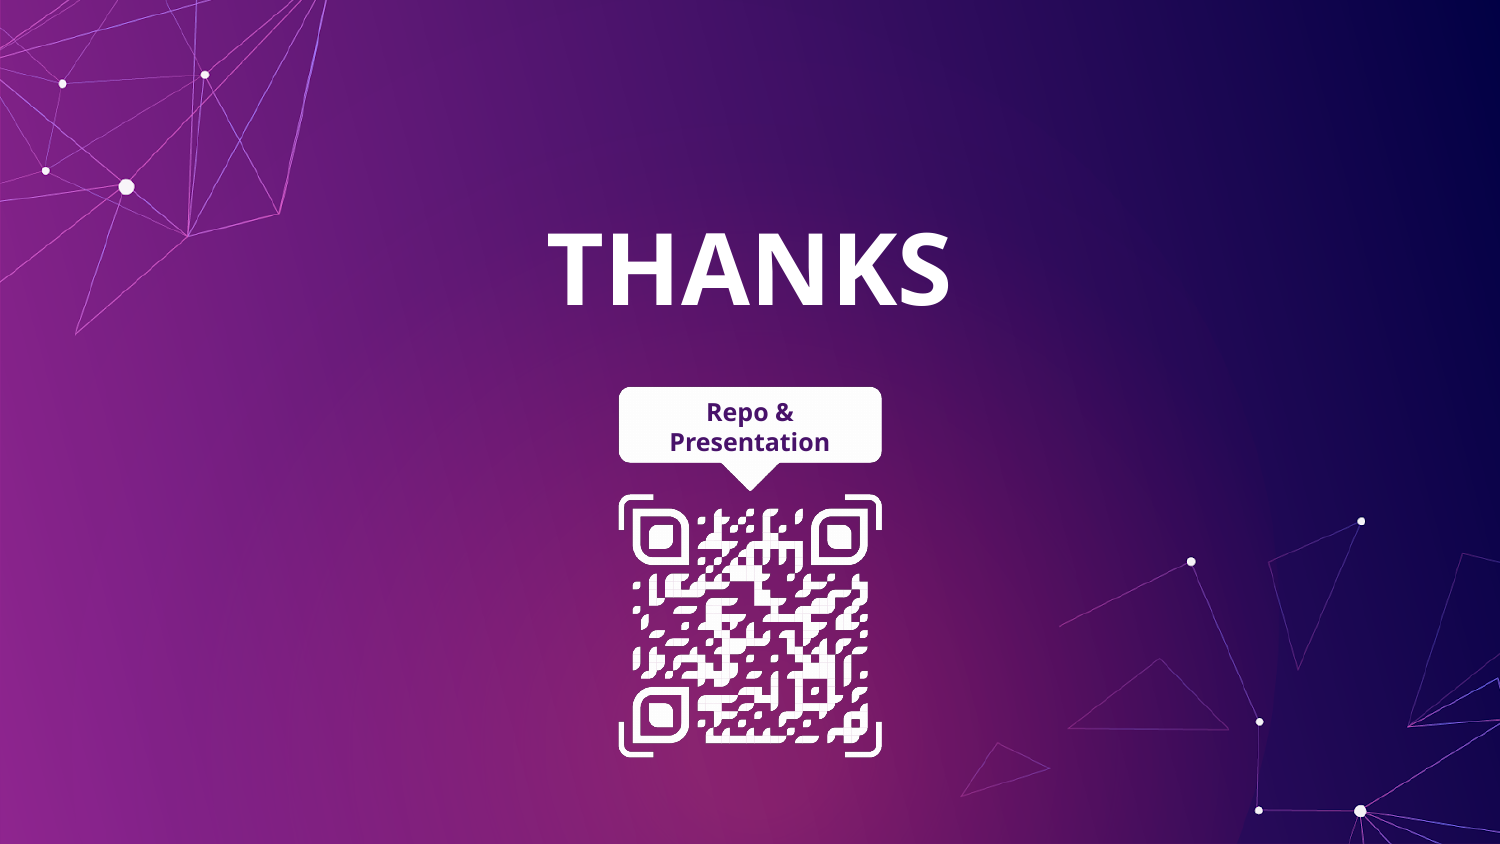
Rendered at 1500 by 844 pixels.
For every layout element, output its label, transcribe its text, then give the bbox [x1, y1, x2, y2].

text_box Repo & Presentation [618, 388, 882, 465]
title THANKS [323, 190, 1177, 415]
picture [0, 0, 1500, 844]
